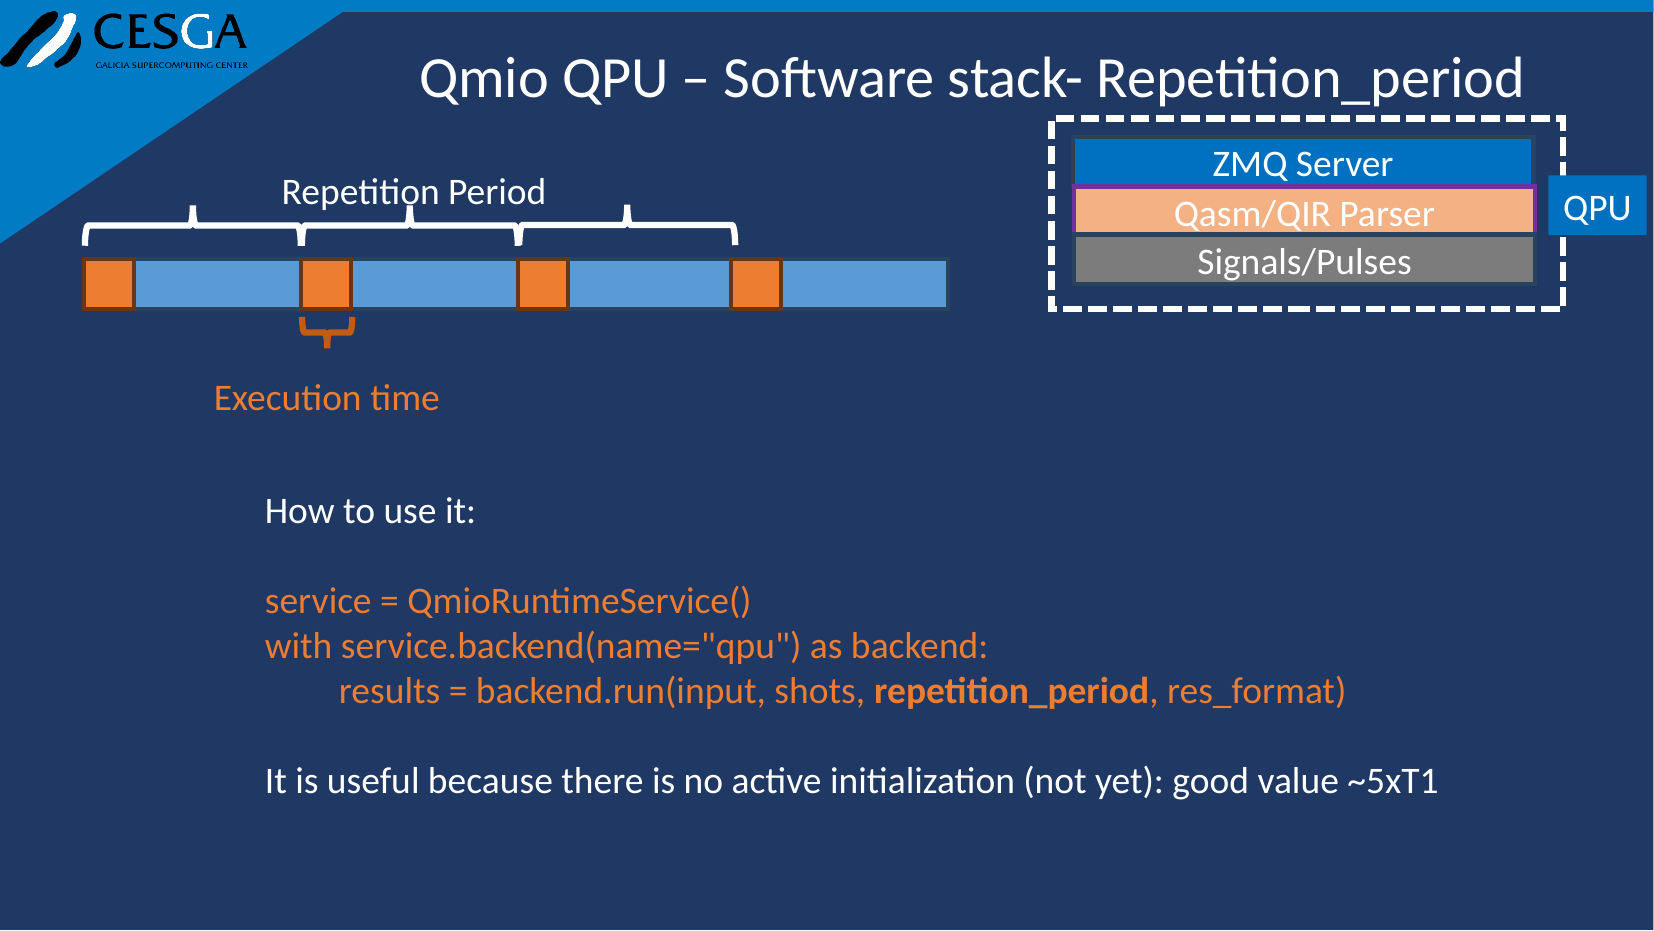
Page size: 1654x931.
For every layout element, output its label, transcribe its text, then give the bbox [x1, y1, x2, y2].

text_box How to use it: service = QmioRuntimeService() with service.backend(name="qpu") as backend: results = backend.run(input, shots, repetition_period, res_format) It is useful because there is no active initialization (not yet): good value ~5xT1 [250, 479, 1456, 854]
text_box [83, 259, 948, 309]
text_box Qasm/QIR Parser [1074, 186, 1535, 234]
text_box Qmio QPU – Software stack- Repetition_period [404, 31, 1541, 117]
text_box Repetition Period [266, 159, 562, 220]
text_box Signals/Pulses [1074, 234, 1535, 284]
text_box Execution time [198, 365, 456, 426]
text_box ZMQ Server [1072, 137, 1534, 187]
text_box QPU [1548, 175, 1647, 236]
